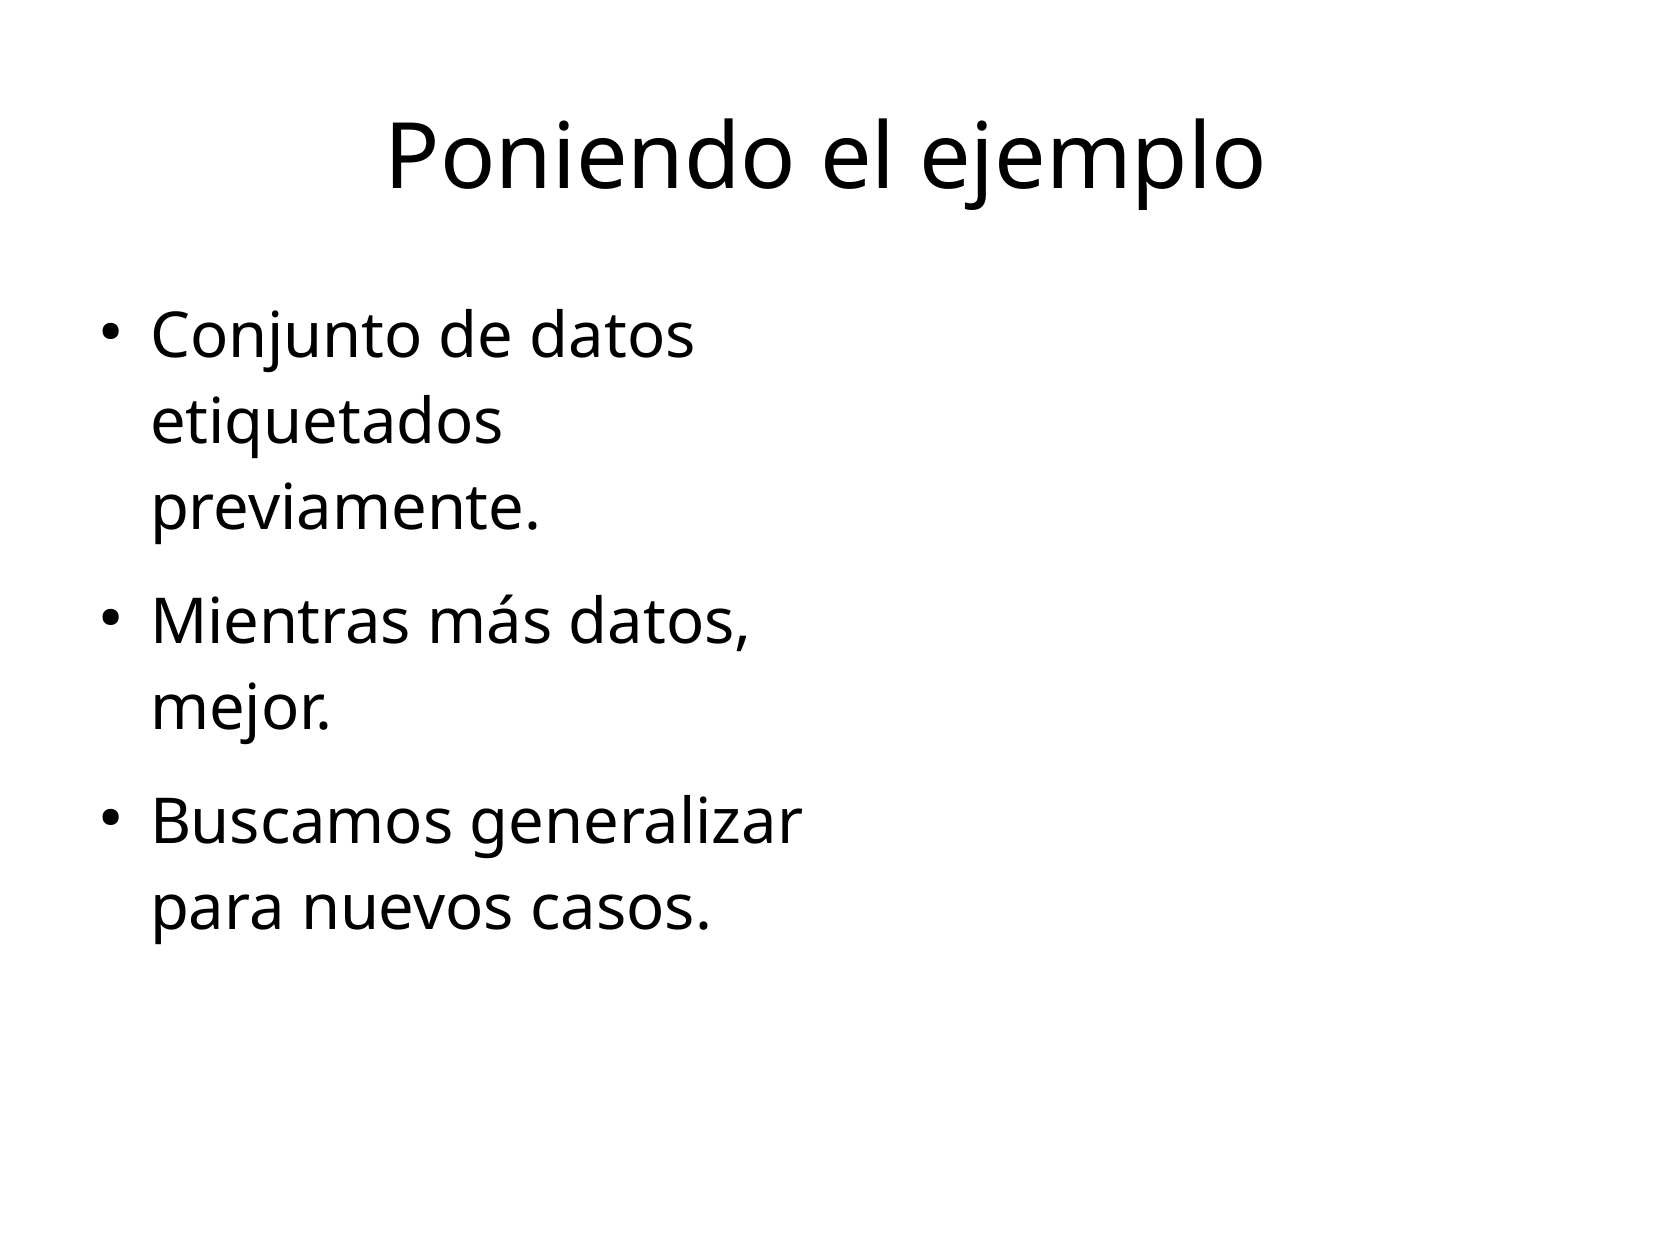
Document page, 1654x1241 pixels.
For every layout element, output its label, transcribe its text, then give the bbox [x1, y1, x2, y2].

list Conjunto de datos etiquetados previamente. Mientras más datos, mejor. Buscamos generalizar para nuevos casos. [82, 290, 809, 1010]
title Poniendo el ejemplo [82, 49, 1571, 257]
